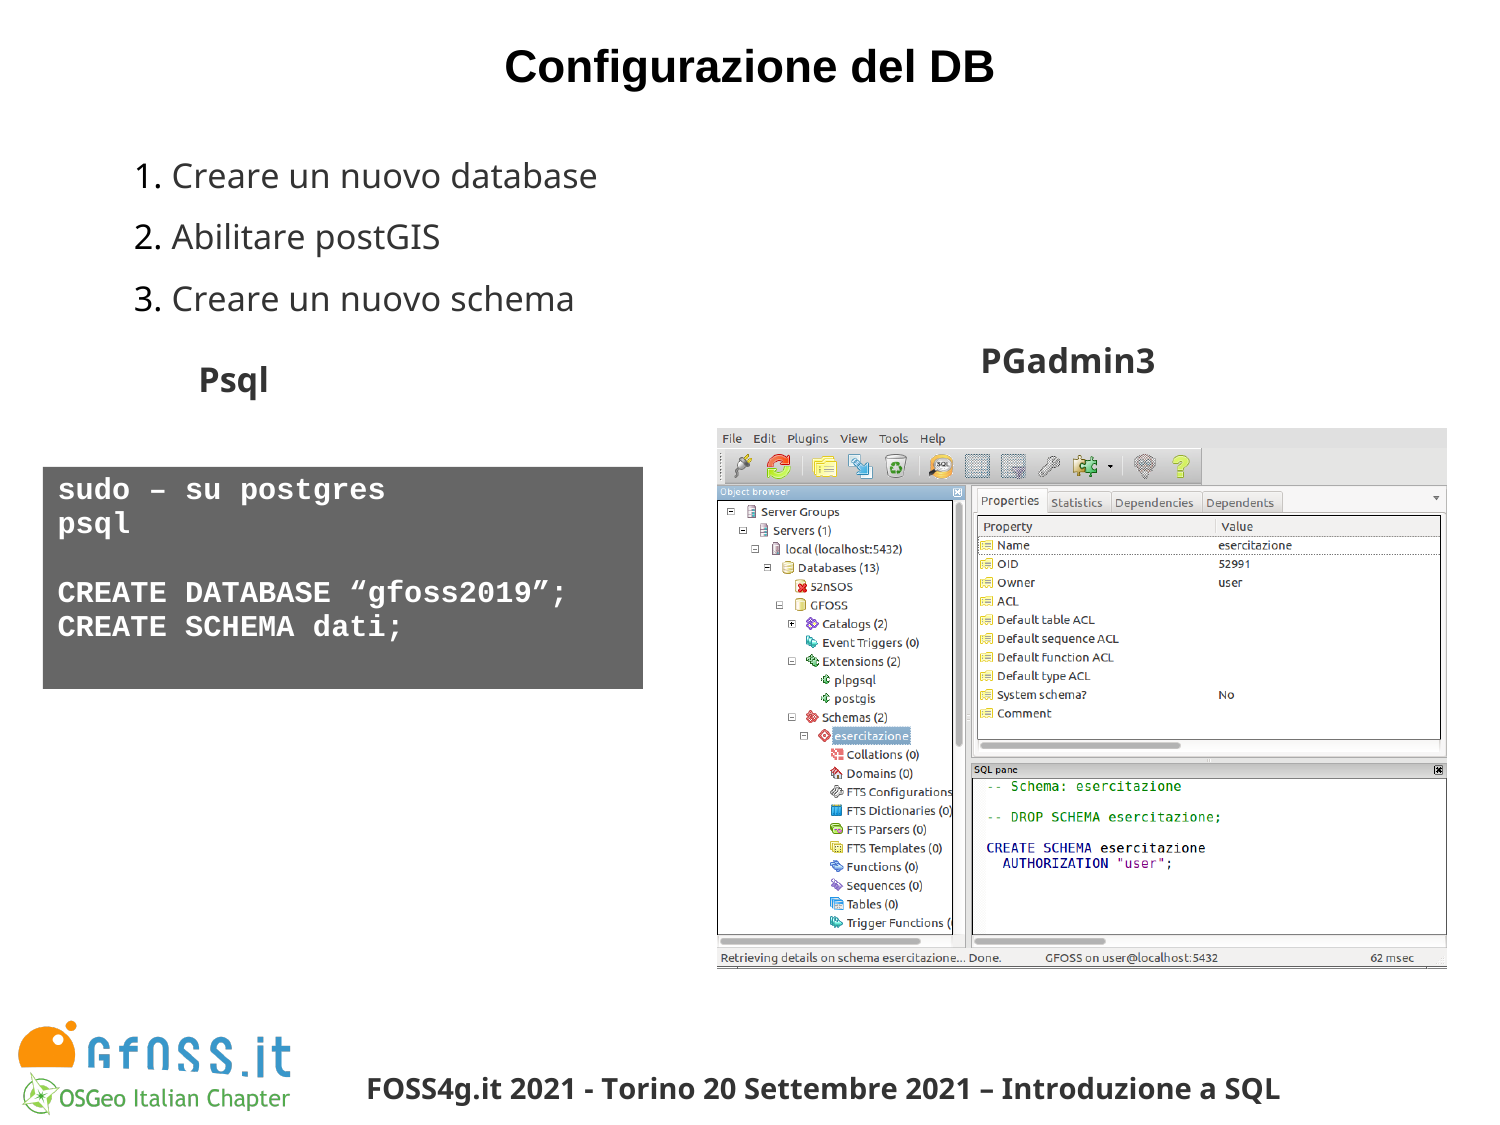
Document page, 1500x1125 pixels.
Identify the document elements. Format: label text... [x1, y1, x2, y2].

text_box PGadmin3 [921, 332, 1288, 430]
title Configurazione del DB [0, 21, 1500, 107]
picture [717, 428, 1447, 969]
text_box Psql [139, 351, 408, 408]
picture [0, 1009, 308, 1125]
text_box Creare un nuovo database Abilitare postGIS Creare un nuovo schema [75, 126, 1340, 327]
text_box sudo – su postgres psql CREATE DATABASE “gfoss2019”; CREATE SCHEMA dati; [42, 466, 643, 689]
